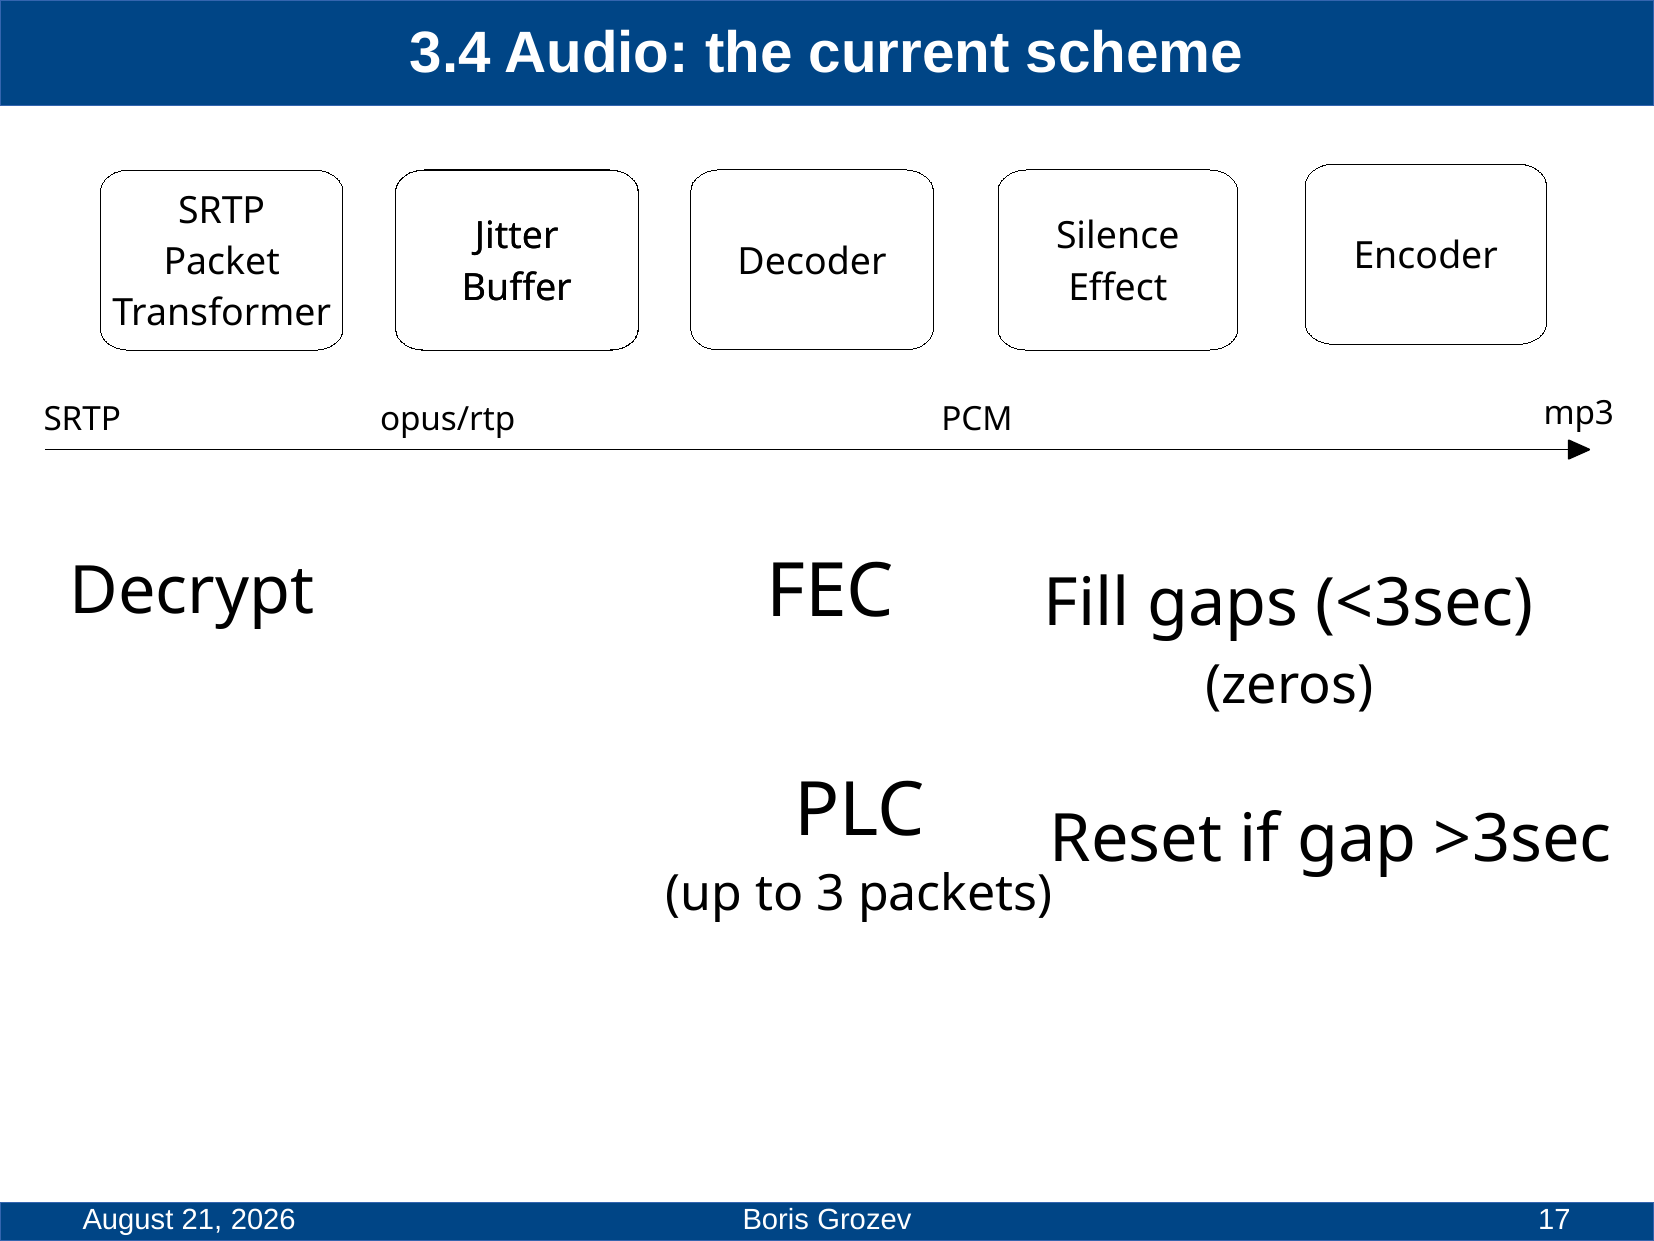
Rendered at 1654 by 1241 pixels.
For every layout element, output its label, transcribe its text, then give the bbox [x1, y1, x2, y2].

text_box Jitter Buffer [395, 170, 639, 351]
text_box Silence Effect [998, 169, 1238, 351]
text_box mp3 [1528, 381, 1626, 440]
text_box SRTP [28, 387, 132, 446]
text_box FEC [751, 529, 854, 631]
text_box SRTP Packet Transformer [100, 170, 343, 351]
text_box Decrypt [54, 535, 240, 627]
text_box Reset if gap >3sec [1035, 783, 1458, 876]
text_box Fill gaps (<3sec) (zeros) [1029, 546, 1395, 702]
title 3.4 Audio: the current scheme [0, 0, 1654, 106]
text_box Decoder [690, 169, 934, 350]
text_box PLC (up to 3 packets) [651, 747, 944, 908]
text_box opus/rtp [365, 387, 527, 446]
text_box PCM [926, 387, 1030, 446]
text_box Encoder [1305, 164, 1547, 345]
